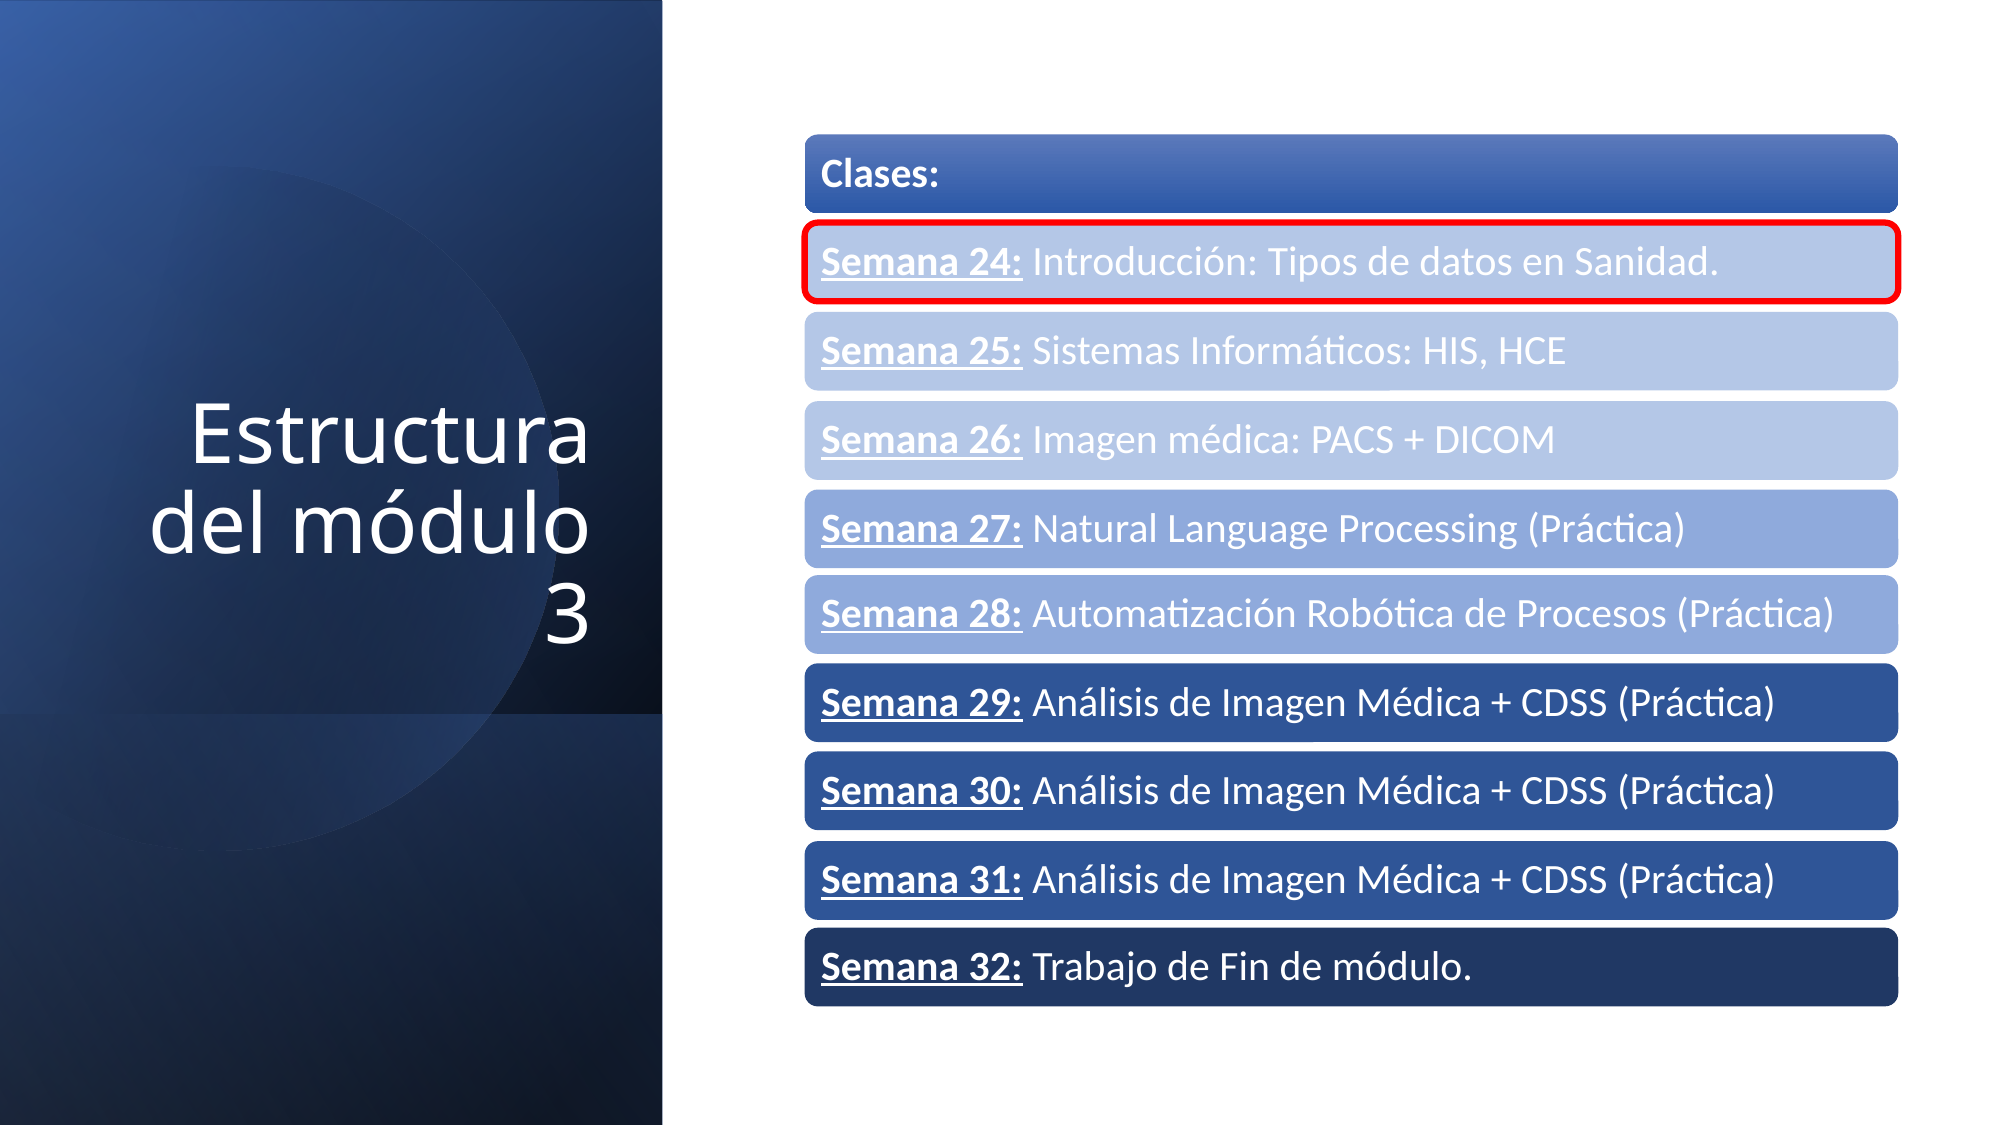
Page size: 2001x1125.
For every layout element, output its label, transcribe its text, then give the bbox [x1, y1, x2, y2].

text_box Semana 31: Análisis de Imagen Médica + CDSS (Práctica) [804, 841, 1899, 920]
text_box Semana 29: Análisis de Imagen Médica + CDSS (Práctica) [804, 663, 1899, 743]
text_box Semana 30: Análisis de Imagen Médica + CDSS (Práctica) [804, 751, 1899, 831]
text_box Semana 27: Natural Language Processing (Práctica) [804, 489, 1899, 569]
text_box Semana 32: Trabajo de Fin de módulo. [804, 927, 1899, 1007]
text_box Semana 24: Introducción: Tipos de datos en Sanidad. [804, 222, 1899, 302]
text_box Semana 25: Sistemas Informáticos: HIS, HCE [804, 311, 1899, 391]
text_box [0, 0, 663, 1125]
title Estructura del módulo 3 [96, 276, 608, 670]
text_box Clases: [804, 134, 1899, 214]
text_box Semana 28: Automatización Robótica de Procesos (Práctica) [804, 575, 1899, 654]
text_box Semana 26: Imagen médica: PACS + DICOM [804, 401, 1899, 480]
